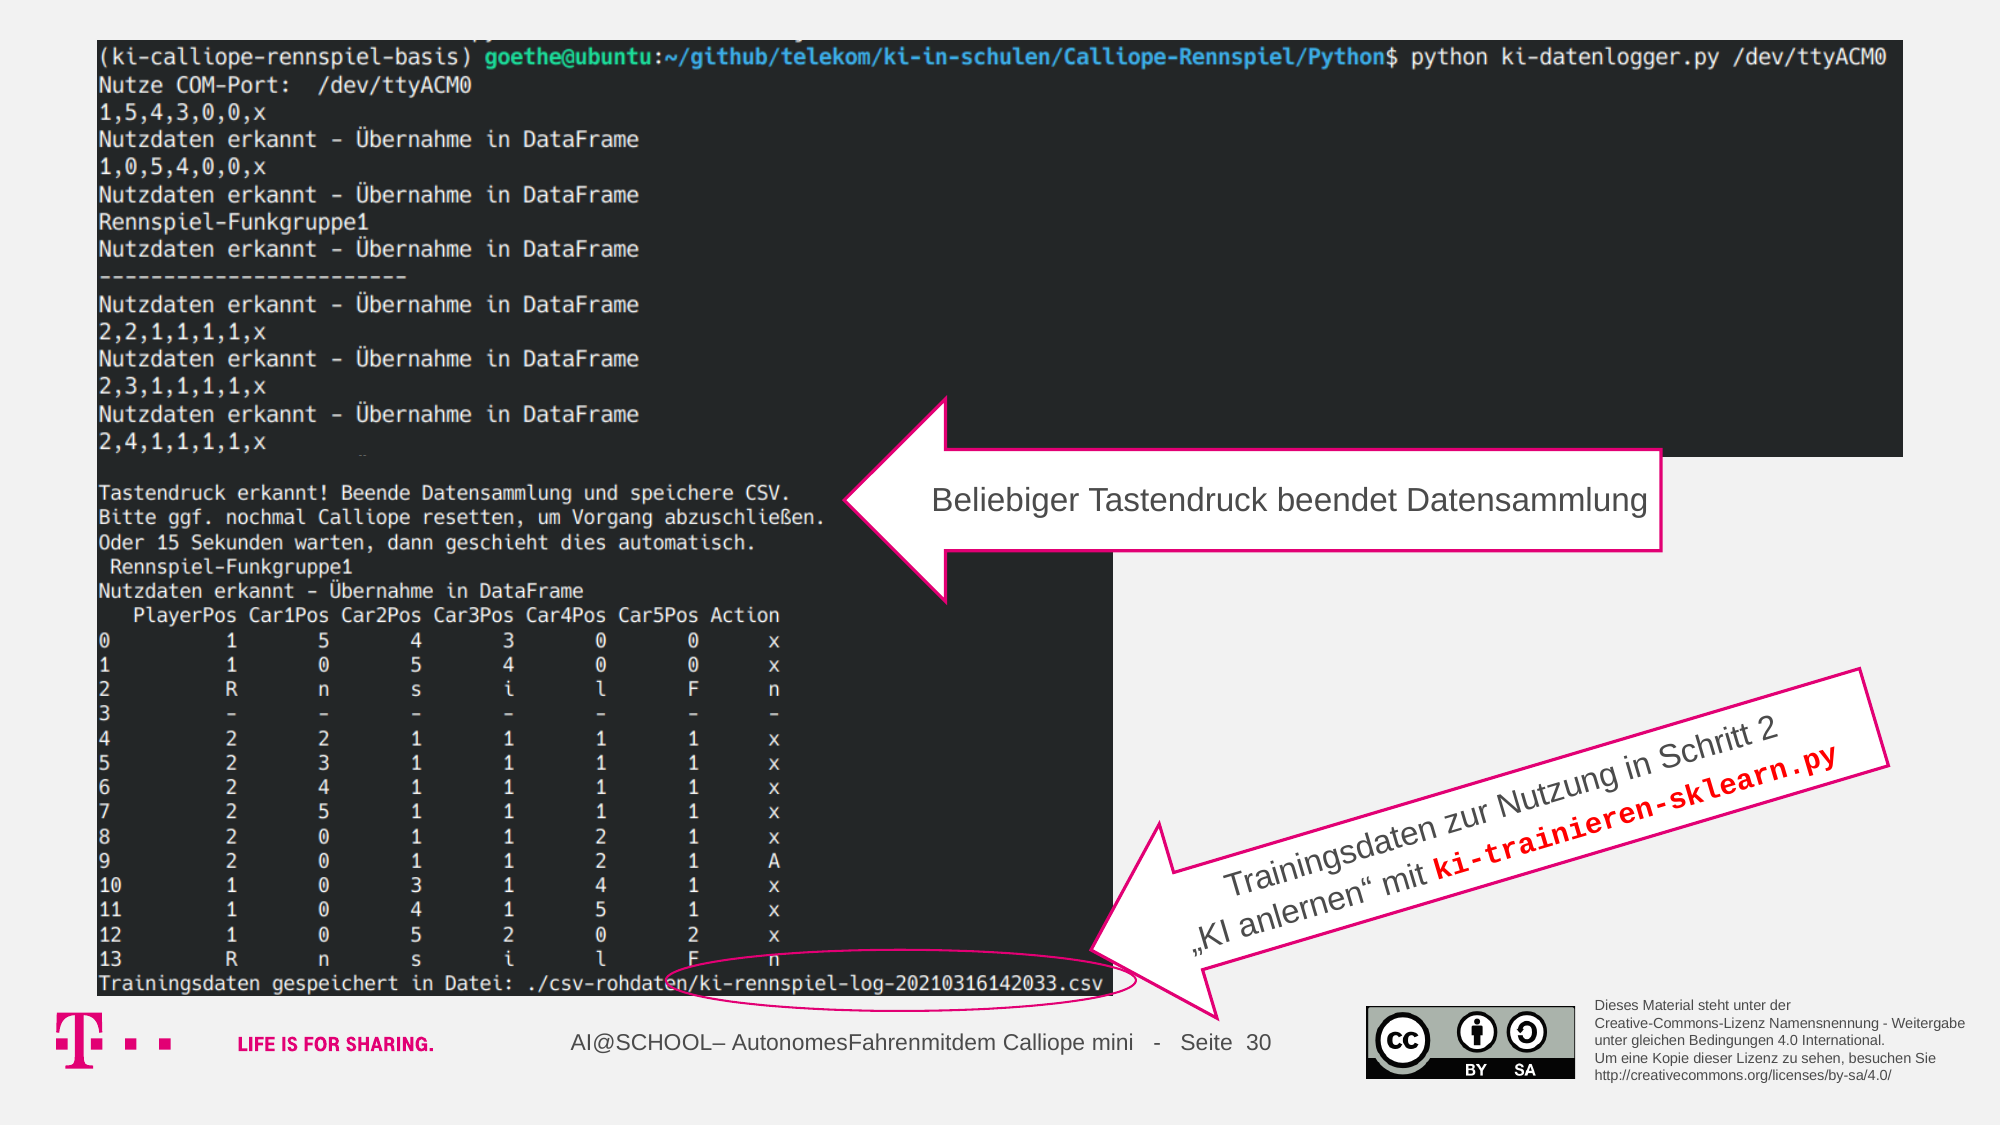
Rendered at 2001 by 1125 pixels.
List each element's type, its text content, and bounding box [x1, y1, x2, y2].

picture [97, 40, 1903, 997]
text_box Trainingsdaten zur Nutzung in Schritt 2 „KI anlernen“ mit ki-trainieren-sklearn.py [1090, 668, 1889, 1019]
picture [668, 951, 1113, 997]
text_box Beliebiger Tastendruck beendet Datensammlung [844, 398, 1662, 602]
